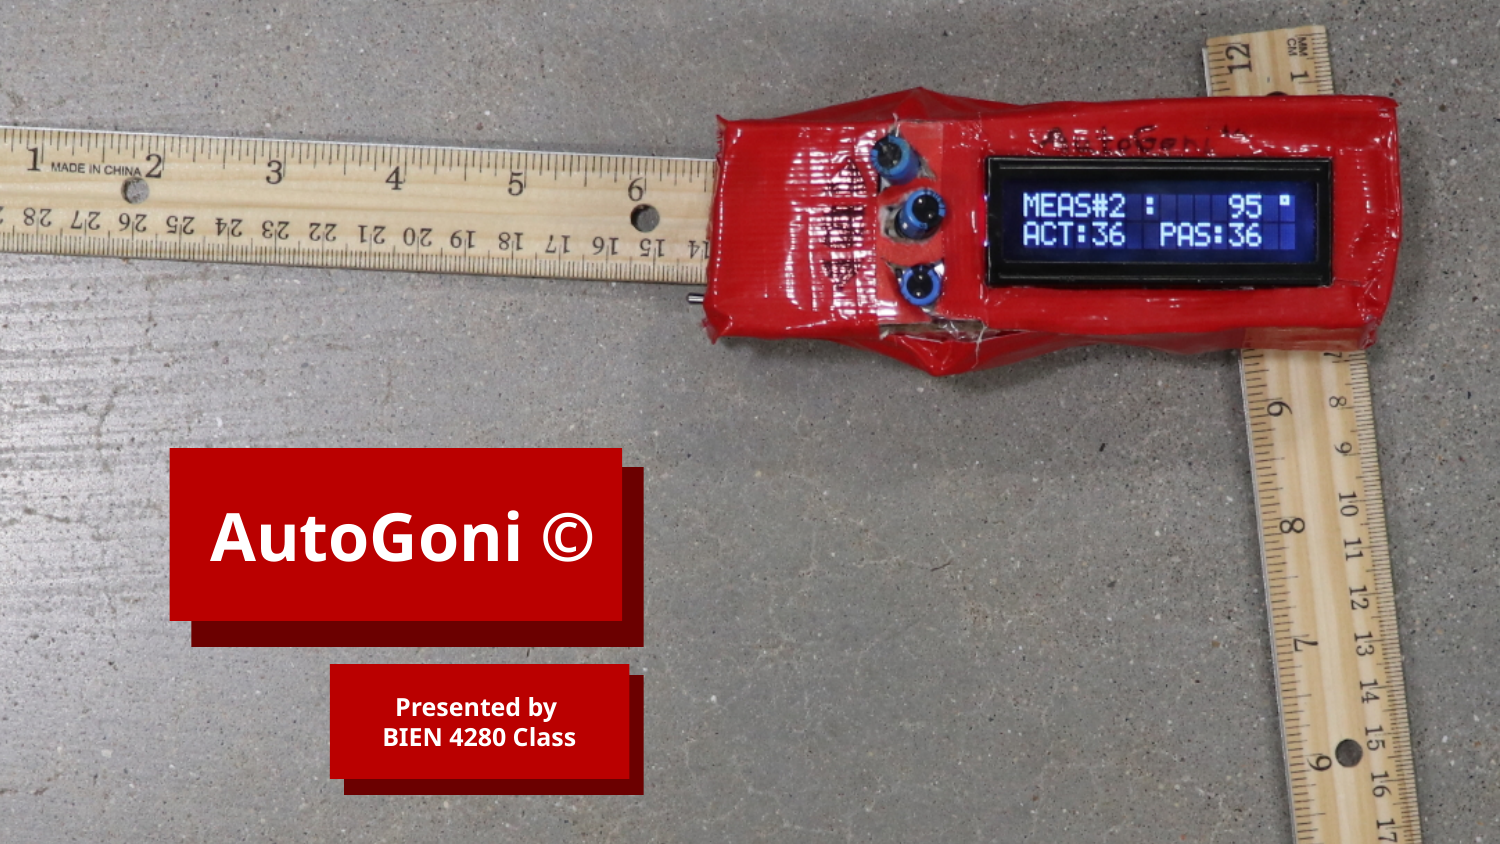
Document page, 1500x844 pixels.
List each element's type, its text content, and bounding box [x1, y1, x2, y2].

subtitle Presented by BIEN 4280 Class [237, 676, 722, 767]
title AutoGoni © [169, 404, 654, 665]
picture [0, 0, 1500, 844]
